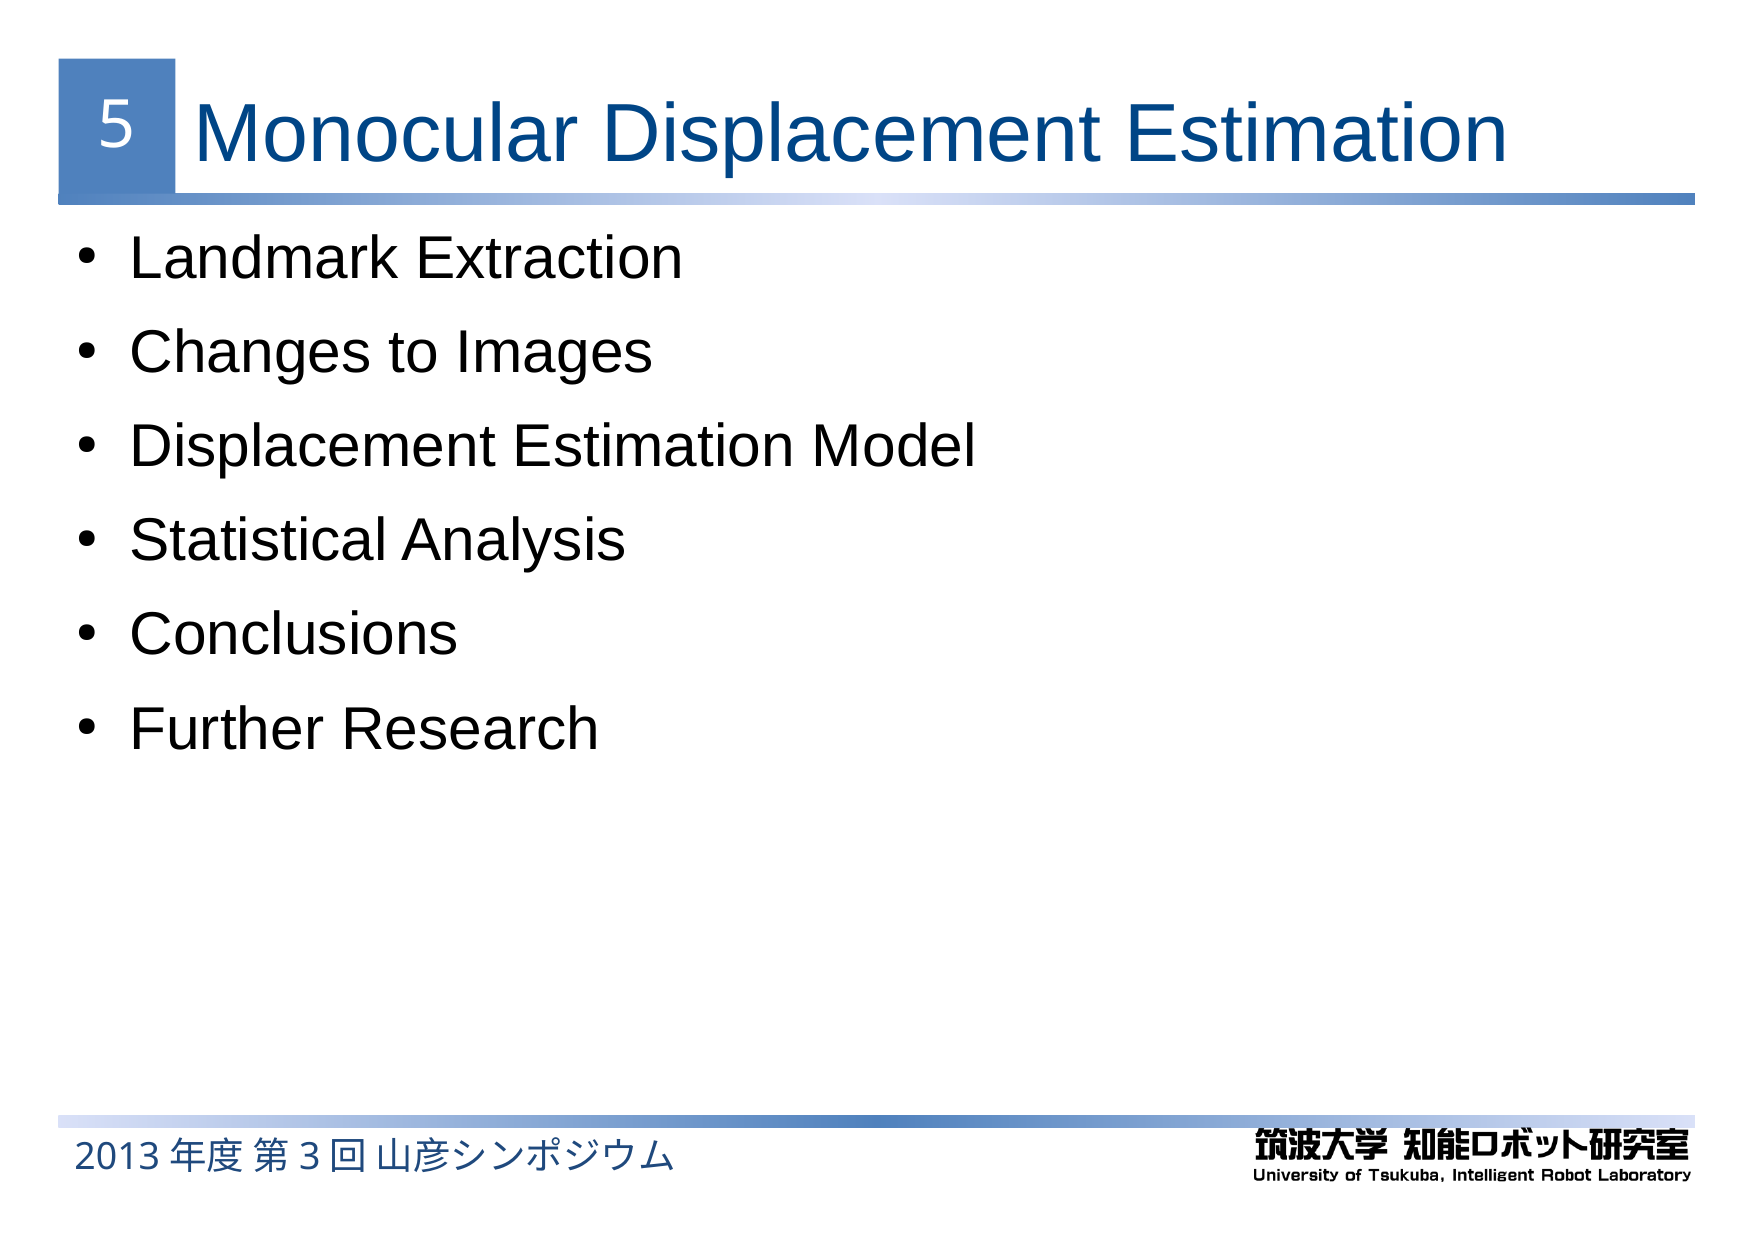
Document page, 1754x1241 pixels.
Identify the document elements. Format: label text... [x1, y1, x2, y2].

title Monocular Displacement Estimation [193, 61, 1651, 205]
list Landmark Extraction Changes to Images Displacement Estimation Model Statistical Analysis Conclusions Further Research [58, 223, 1696, 876]
picture [1252, 1127, 1691, 1182]
